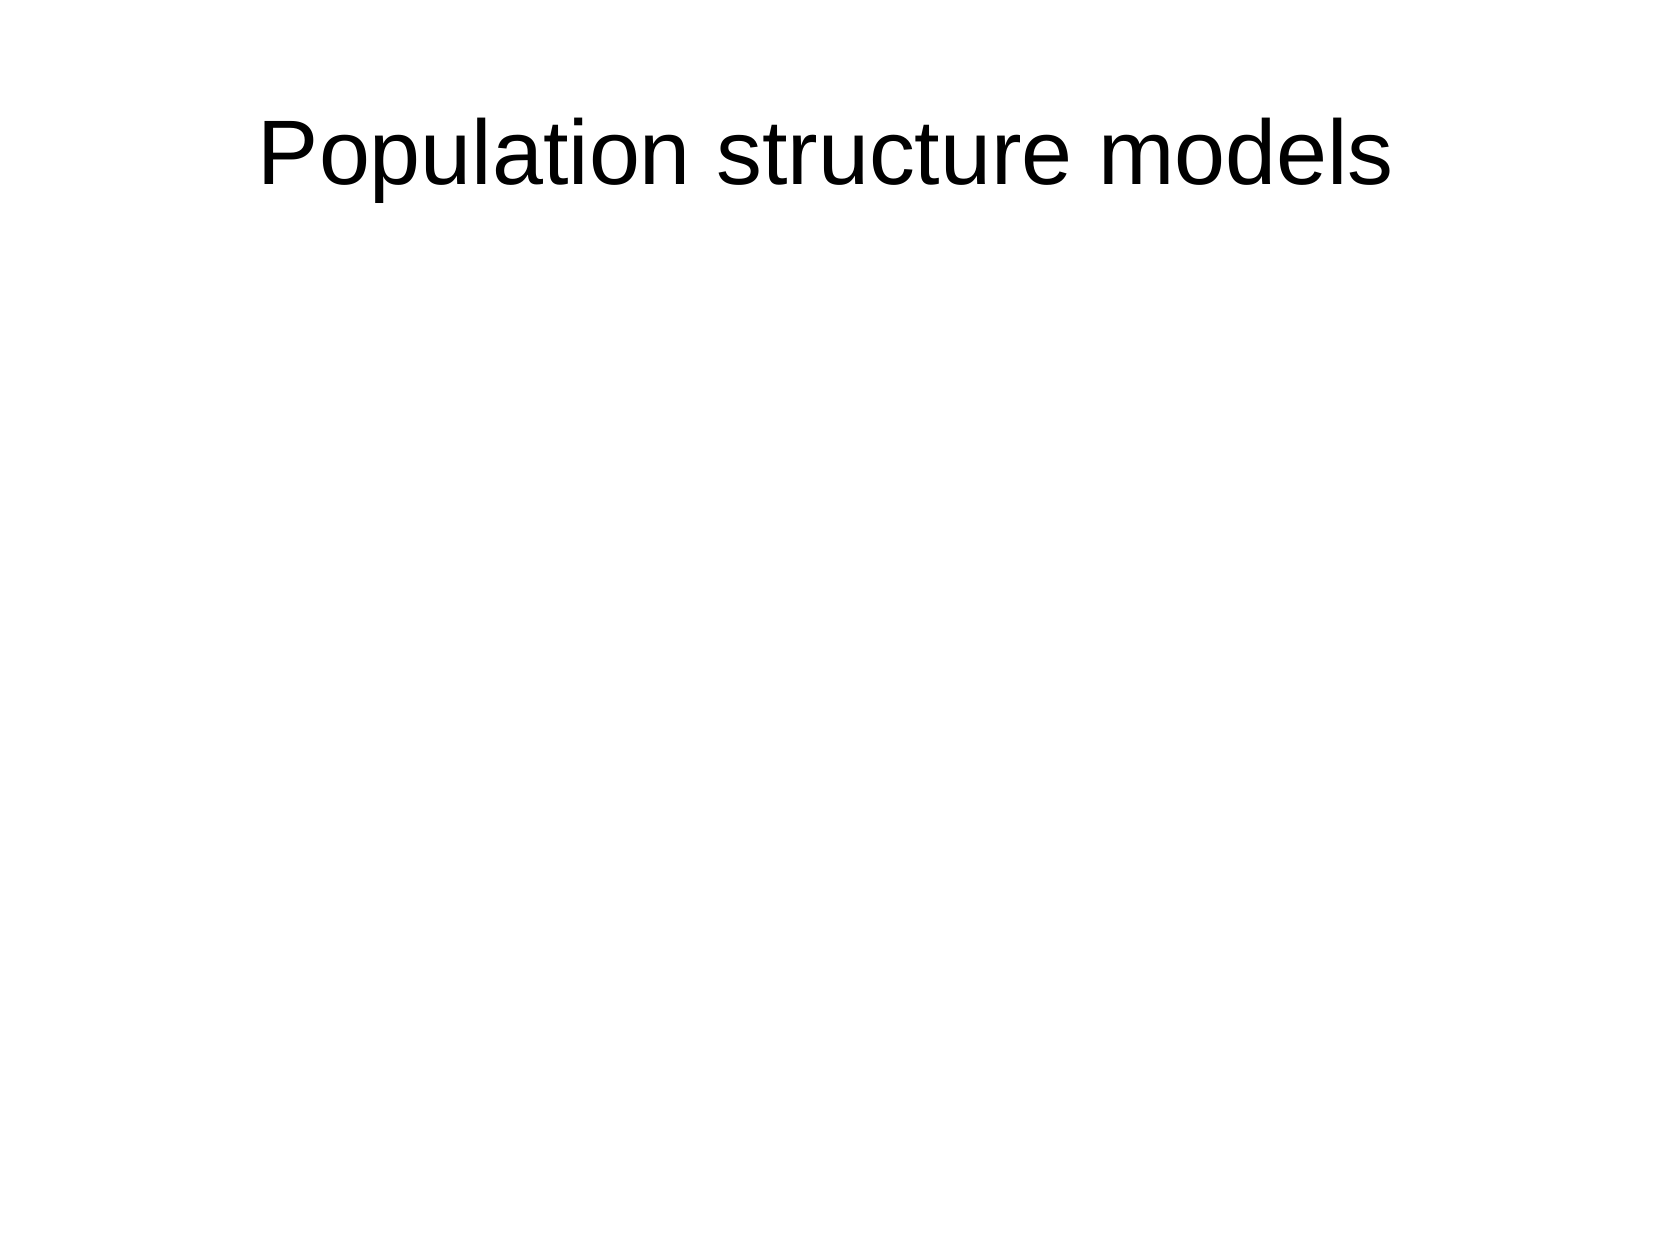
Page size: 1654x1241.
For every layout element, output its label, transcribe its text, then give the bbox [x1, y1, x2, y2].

title Population structure models [82, 49, 1571, 257]
